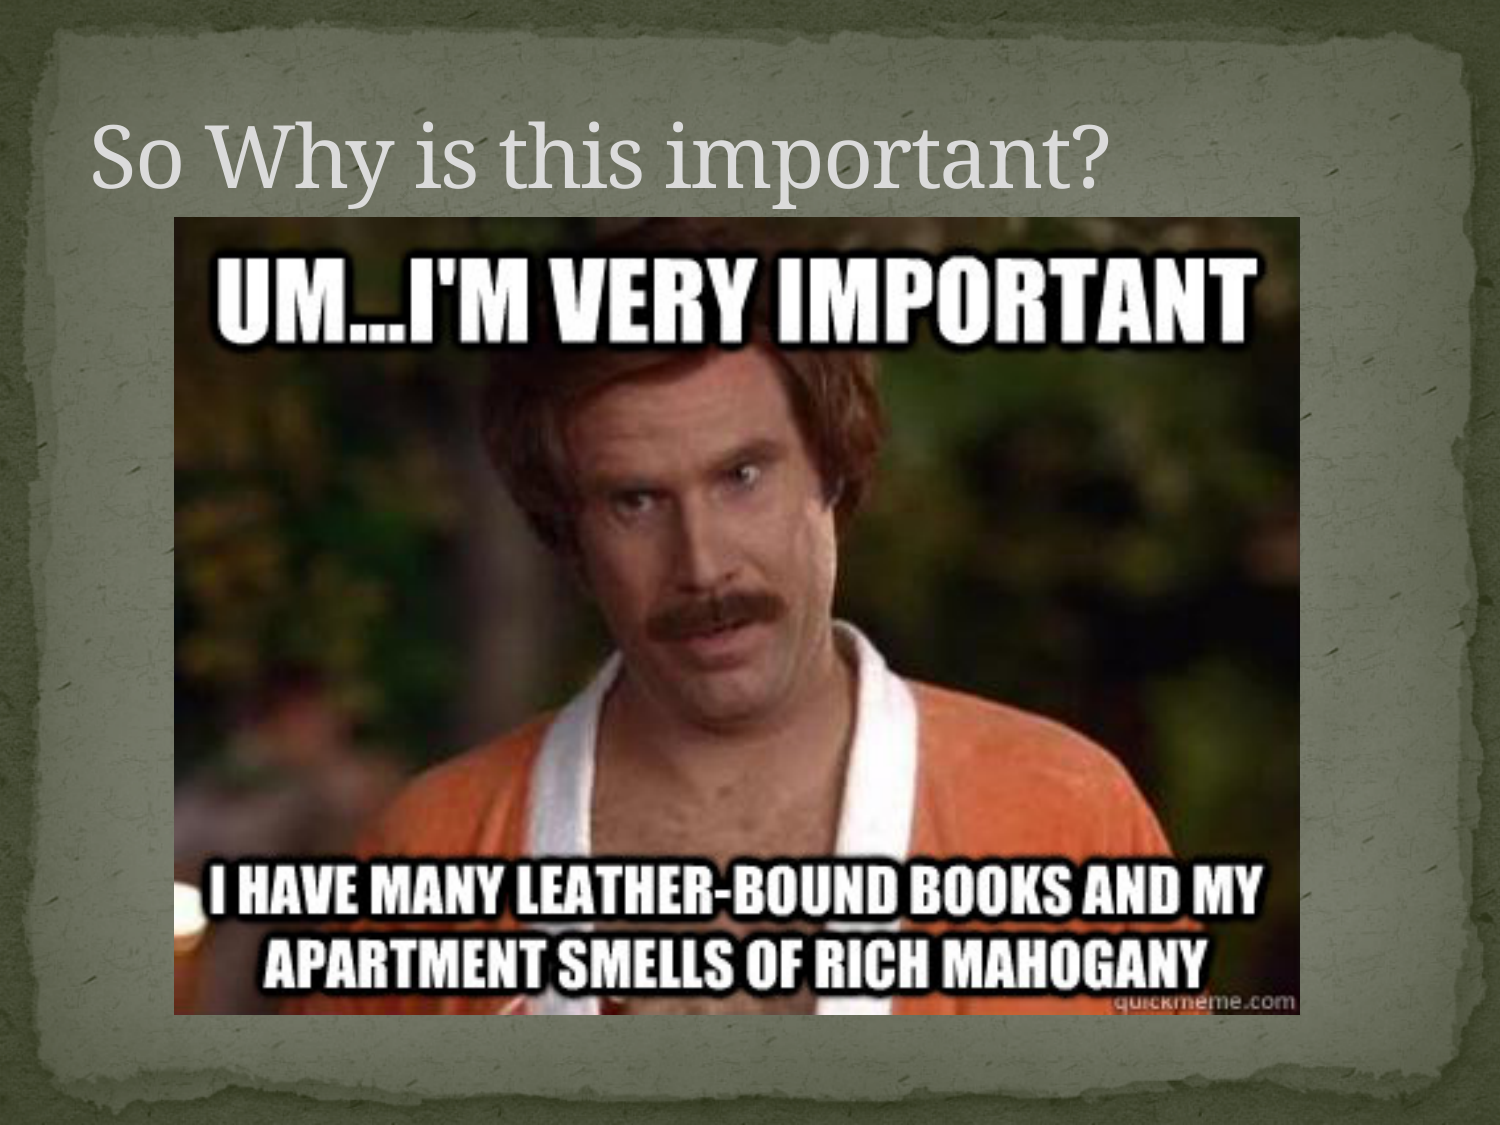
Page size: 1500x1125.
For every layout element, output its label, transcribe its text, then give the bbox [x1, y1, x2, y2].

picture [0, 0, 1500, 1125]
title So Why is this important? [75, 13, 1425, 214]
